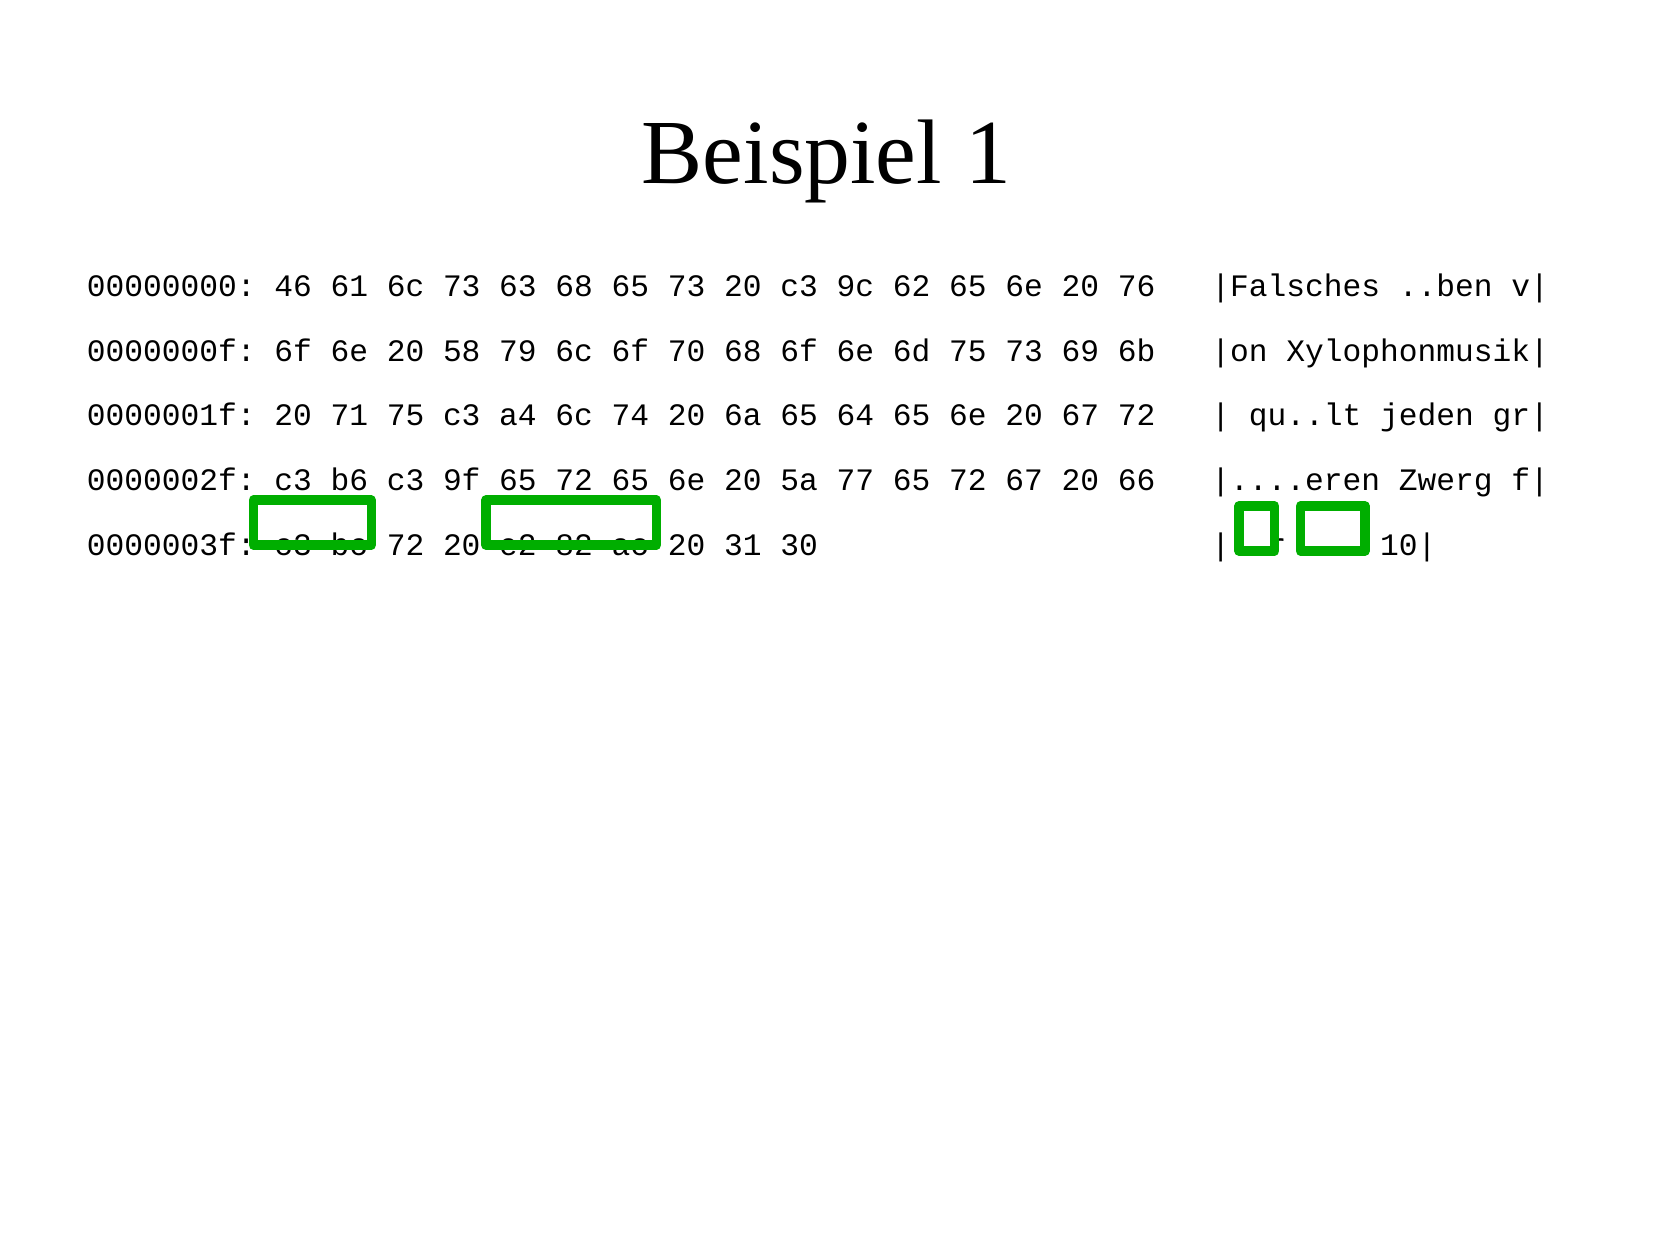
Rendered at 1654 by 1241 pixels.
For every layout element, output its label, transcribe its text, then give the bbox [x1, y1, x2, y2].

title Beispiel 1 [82, 49, 1571, 257]
list 00000000: 46 61 6c 73 63 68 65 73 20 c3 9c 62 65 6e 20 76 |Falsches ..ben v| 0000000f: 6f 6e 20 58 79 6c 6f 70 68 6f 6e 6d 75 73 69 6b |on Xylophonmusik| 0000001f: 20 71 75 c3 a4 6c 74 20 6a 65 64 65 6e 20 67 72 | qu..lt jeden gr| 0000002f: c3 b6 c3 9f 65 72 65 6e 20 5a 77 65 72 67 20 66 |....eren Zwerg f| 0000003f: c3 bc 72 20 e2 82 ac 20 31 30 |..r ... 10| [86, 270, 1576, 990]
